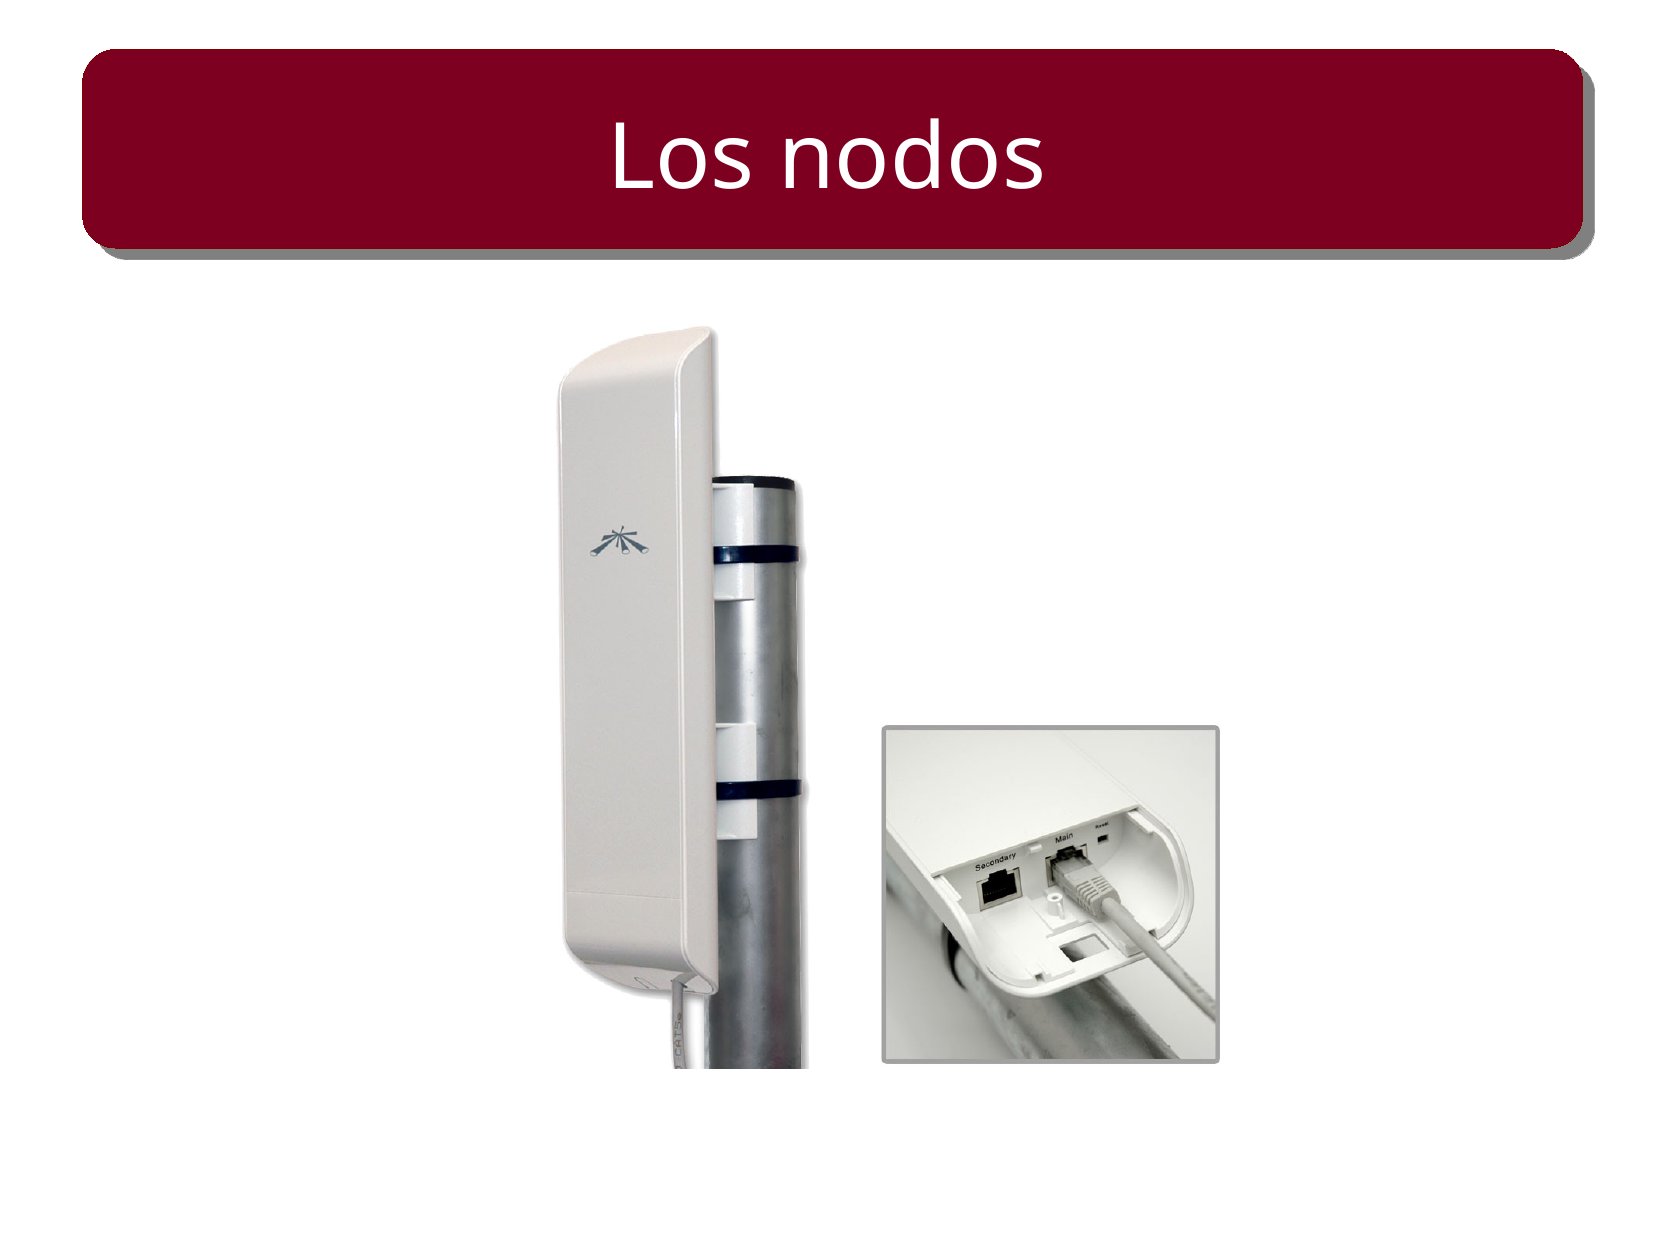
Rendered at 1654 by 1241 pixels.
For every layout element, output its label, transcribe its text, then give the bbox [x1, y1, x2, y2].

title Los nodos [82, 49, 1571, 257]
picture [295, 292, 1382, 1069]
